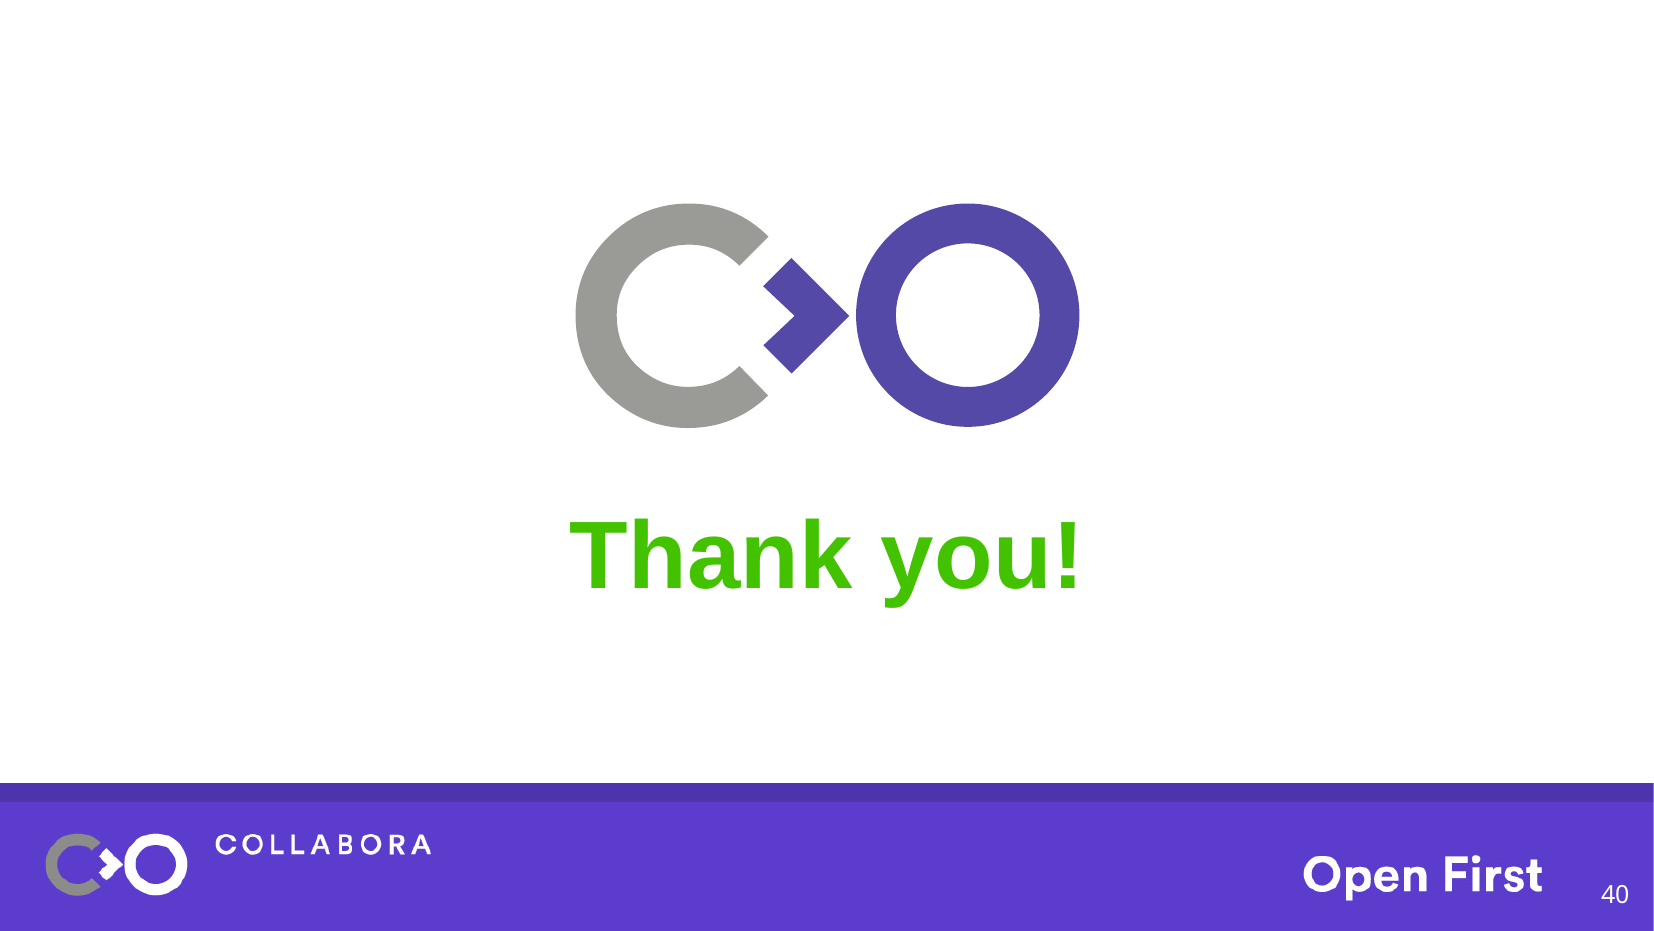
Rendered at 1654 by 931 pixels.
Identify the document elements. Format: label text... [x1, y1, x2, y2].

text_box [763, 257, 850, 374]
picture [0, 0, 1654, 931]
text_box [856, 203, 1080, 427]
text_box [575, 203, 769, 429]
title Thank you! [41, 495, 1614, 609]
